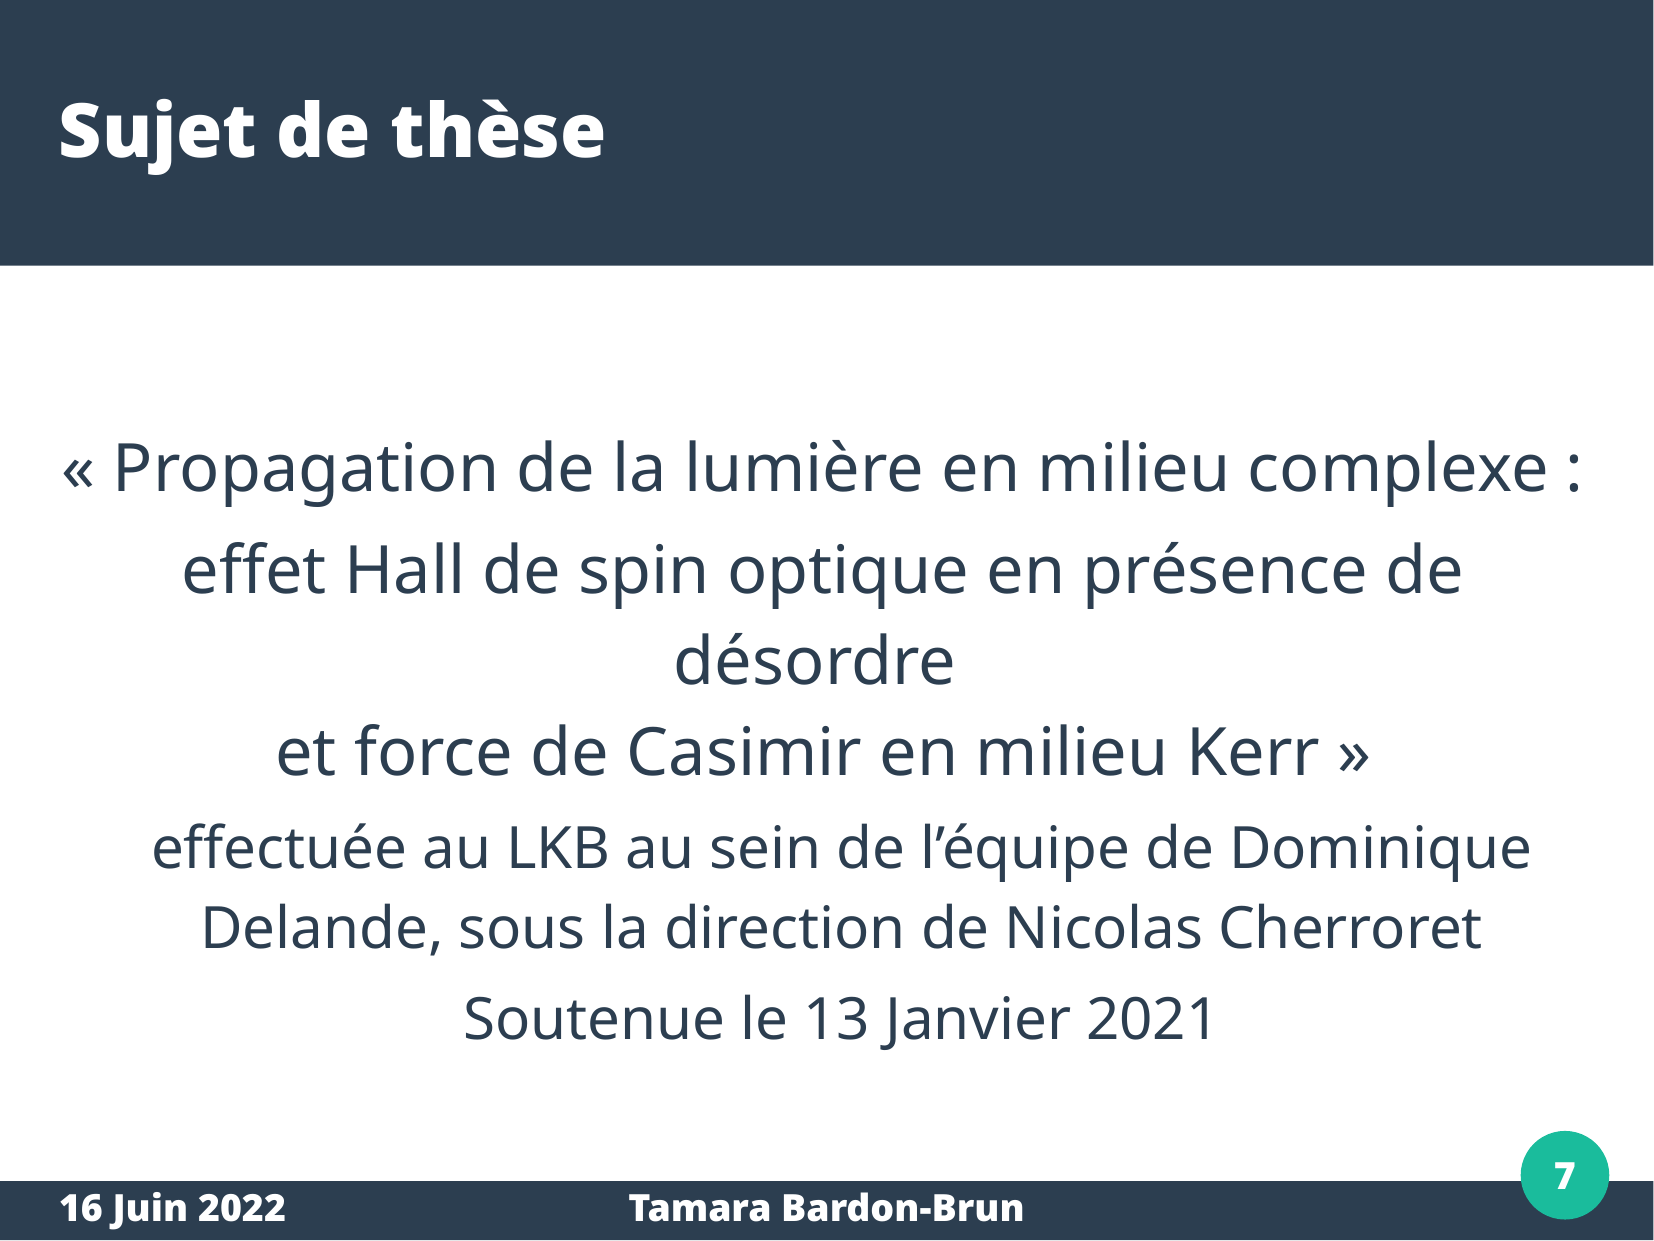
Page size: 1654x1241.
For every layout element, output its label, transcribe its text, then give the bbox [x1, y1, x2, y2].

title Sujet de thèse [59, 49, 1595, 207]
subtitle « Propagation de la lumière en milieu complexe : effet Hall de spin optique en présence de désordre et force de Casimir en milieu Kerr » effectuée au LKB au sein de l’équipe de Dominique Delande, sous la direction de Nicolas Cherroret Soutenue le 13 Janvier 2021 [23, 324, 1589, 1152]
